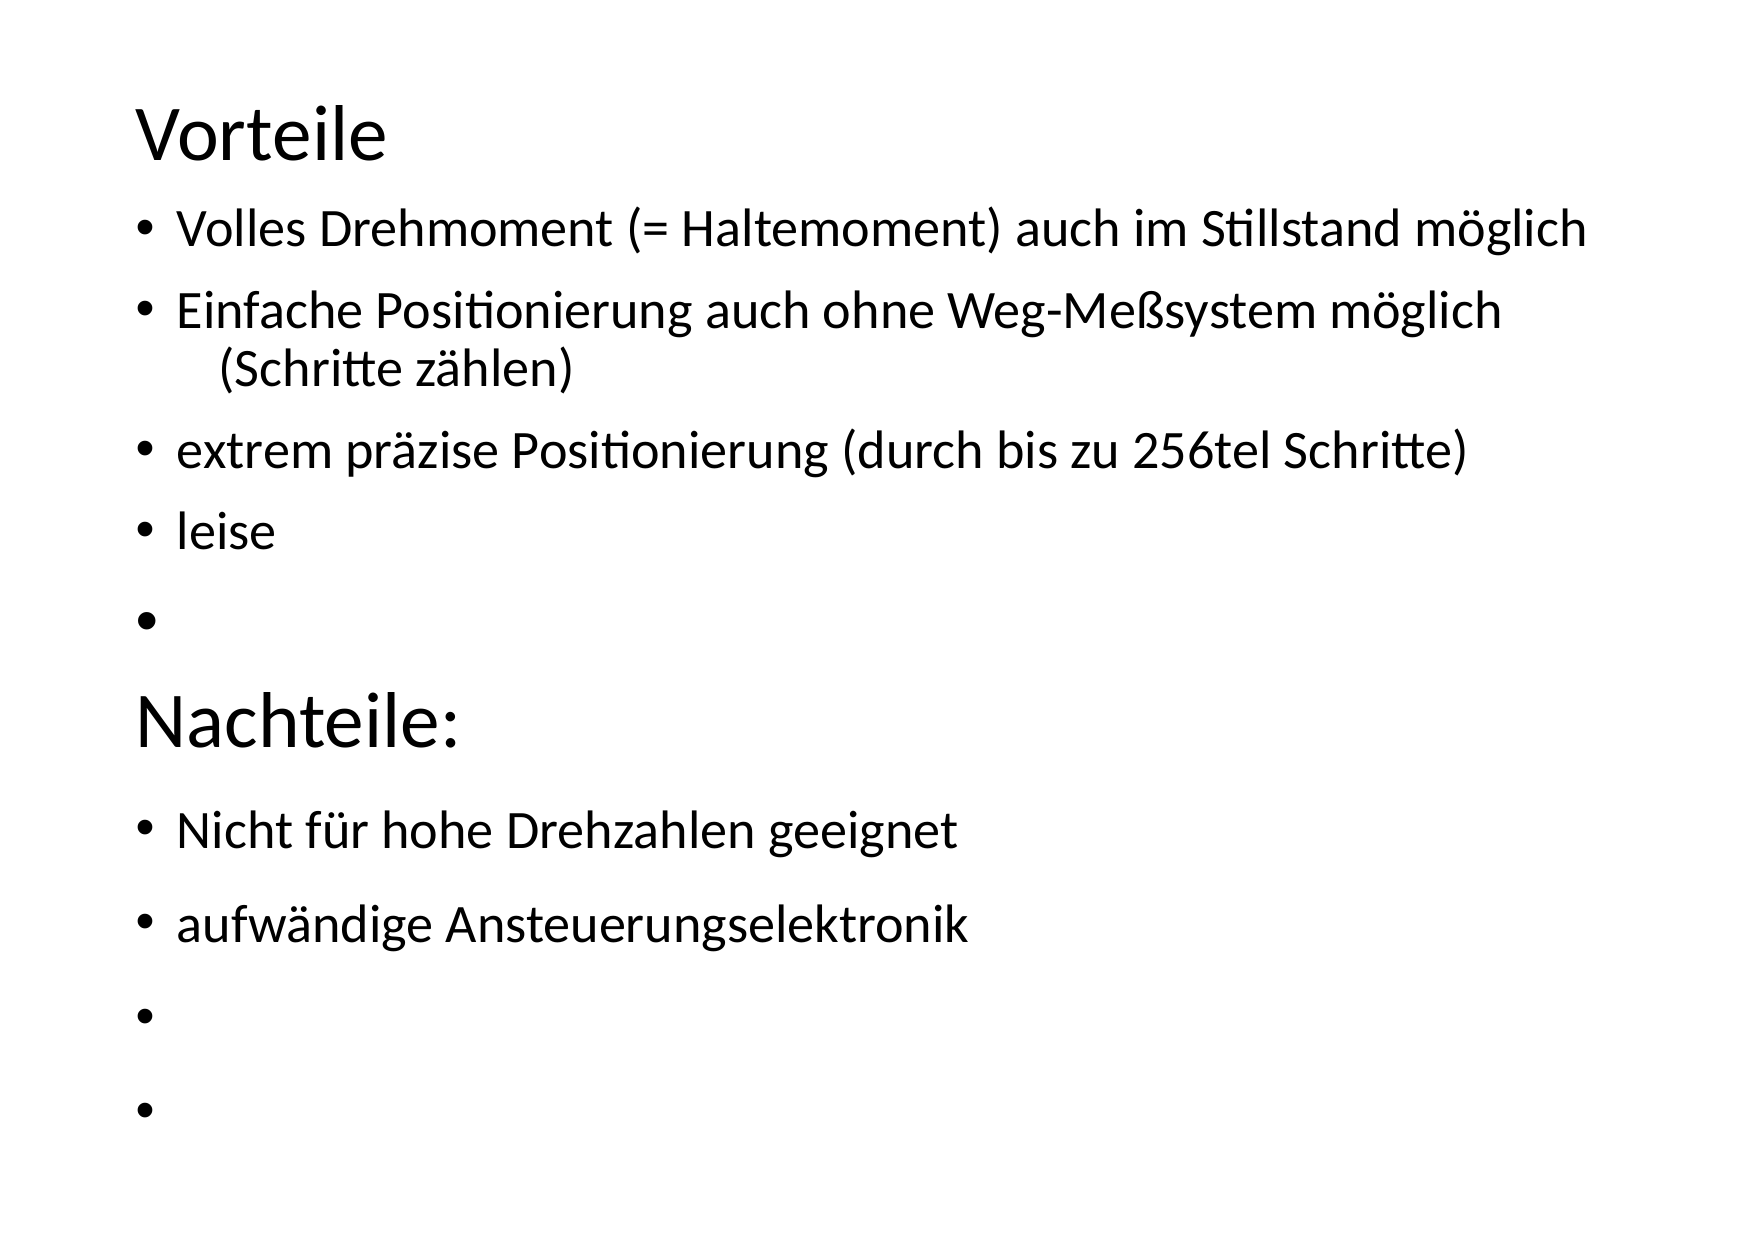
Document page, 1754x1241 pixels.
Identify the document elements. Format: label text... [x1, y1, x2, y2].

list Vorteile Volles Drehmoment (= Haltemoment) auch im Stillstand möglich Einfache Positionierung auch ohne Weg-Meßsystem möglich (Schritte zählen) extrem präzise Positionierung (durch bis zu 256tel Schritte) leise Nachteile: Nicht für hohe Drehzahlen geeignet aufwändige Ansteuerungselektronik [120, 84, 1634, 1156]
